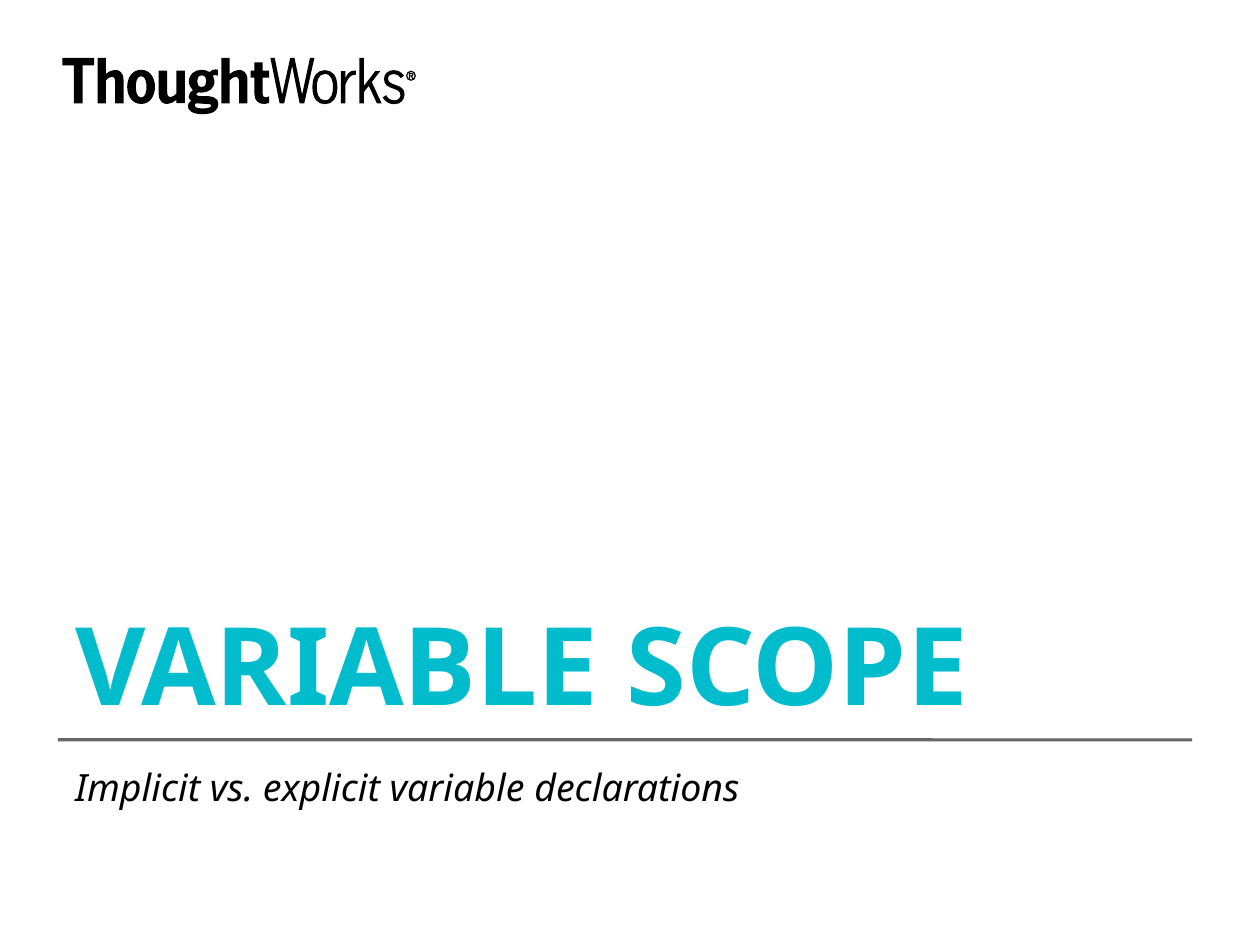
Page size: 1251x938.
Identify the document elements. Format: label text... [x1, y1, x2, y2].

list Implicit vs. explicit variable declarations [62, 751, 1188, 909]
title VARIABLE SCOPE [62, 437, 1188, 740]
